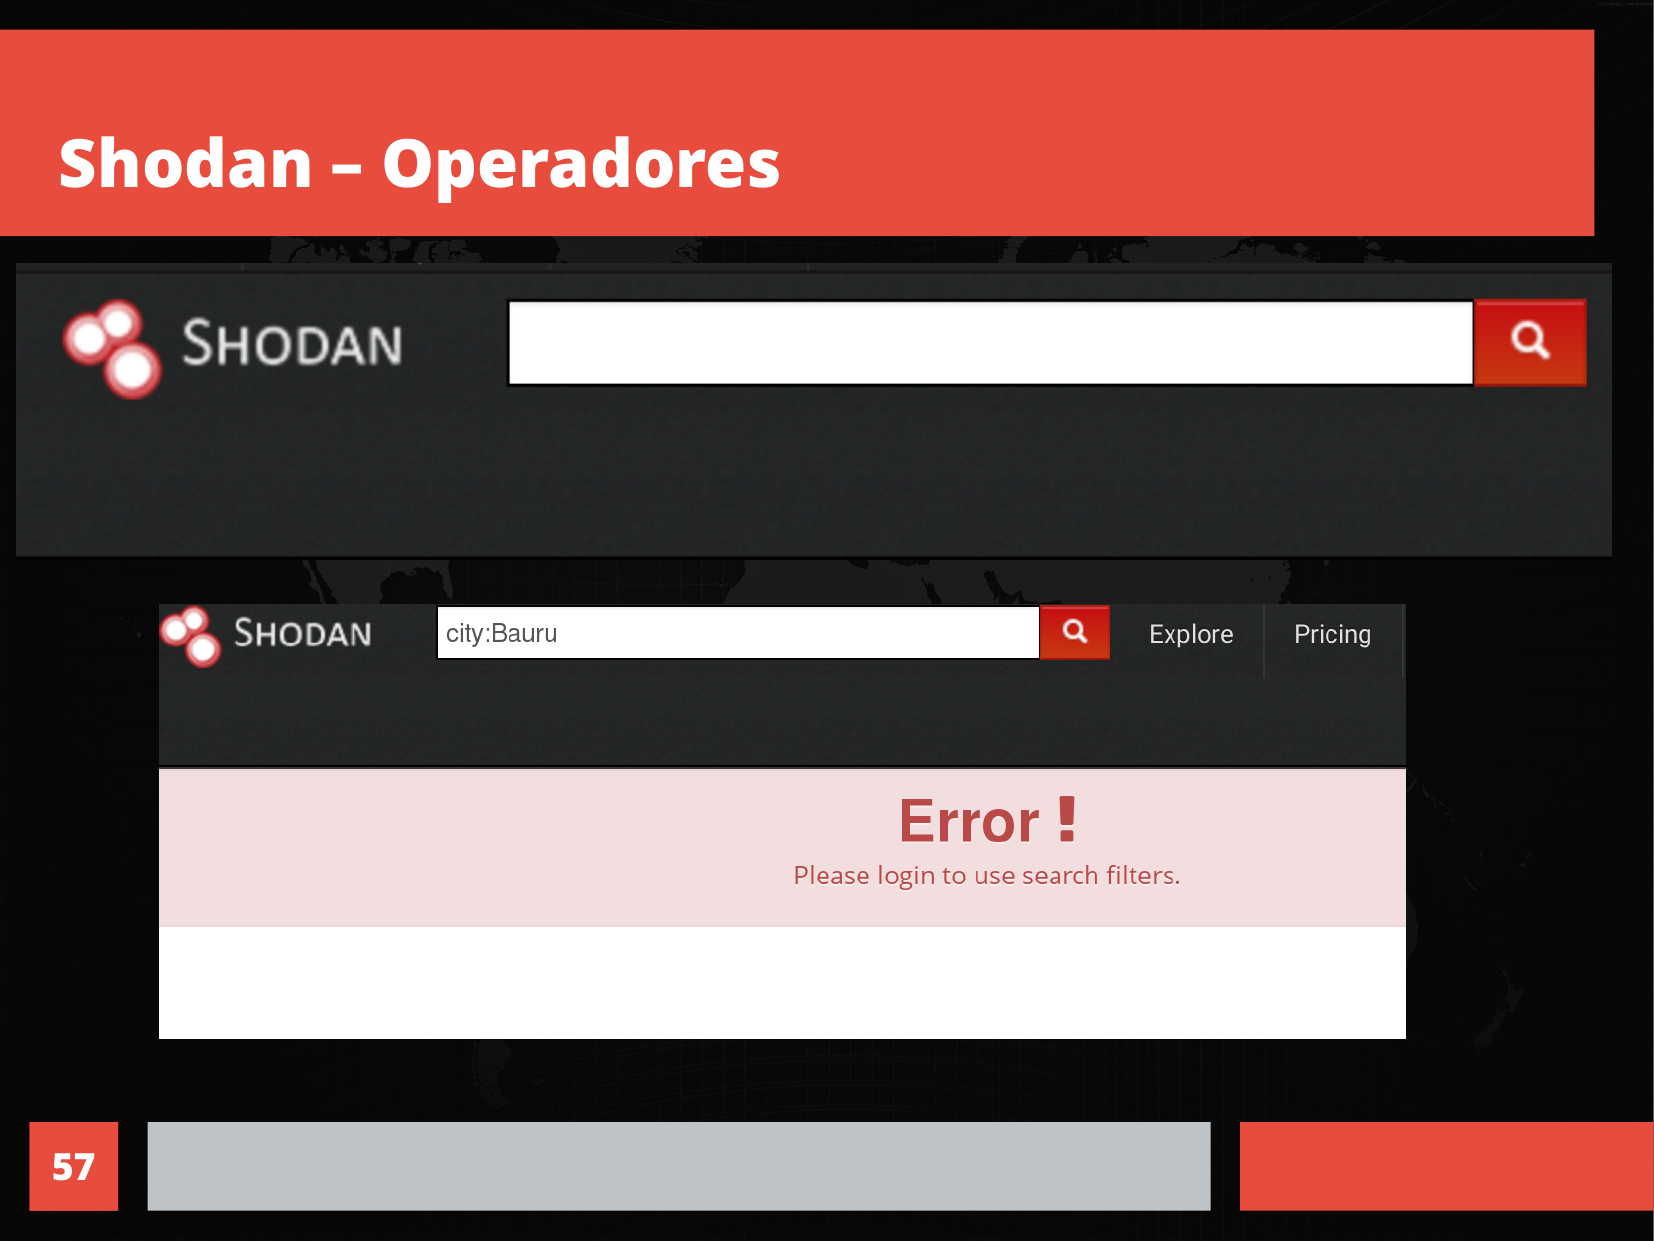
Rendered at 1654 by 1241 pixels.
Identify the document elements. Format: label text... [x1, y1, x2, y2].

title Shodan – Operadores [59, 59, 1595, 207]
list [59, 560, 1565, 1093]
picture [0, 0, 1654, 1241]
